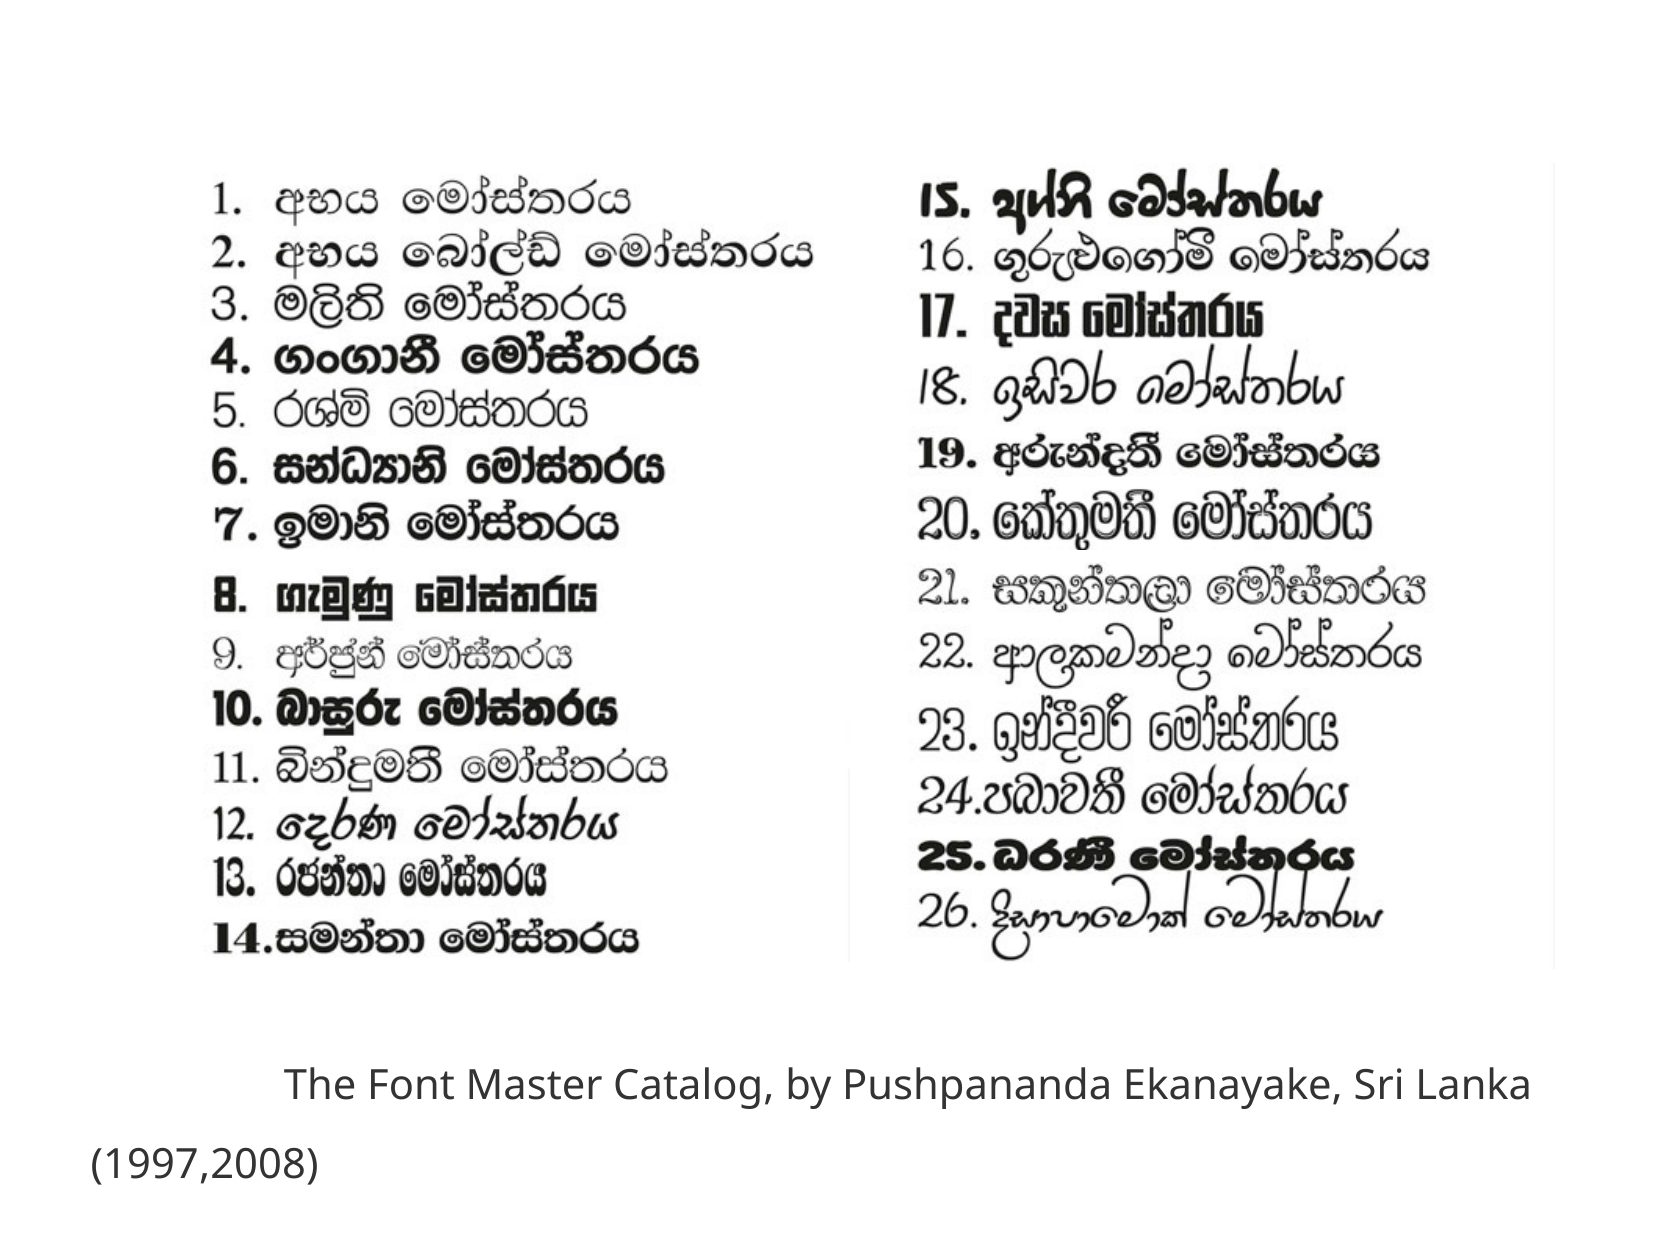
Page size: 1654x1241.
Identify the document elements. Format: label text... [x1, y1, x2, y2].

picture [189, 173, 847, 553]
picture [896, 163, 1555, 969]
title The Font Master Catalog, by Pushpananda Ekanayake, Sri Lanka (1997,2008) [90, 1007, 1579, 1216]
picture [191, 568, 850, 962]
